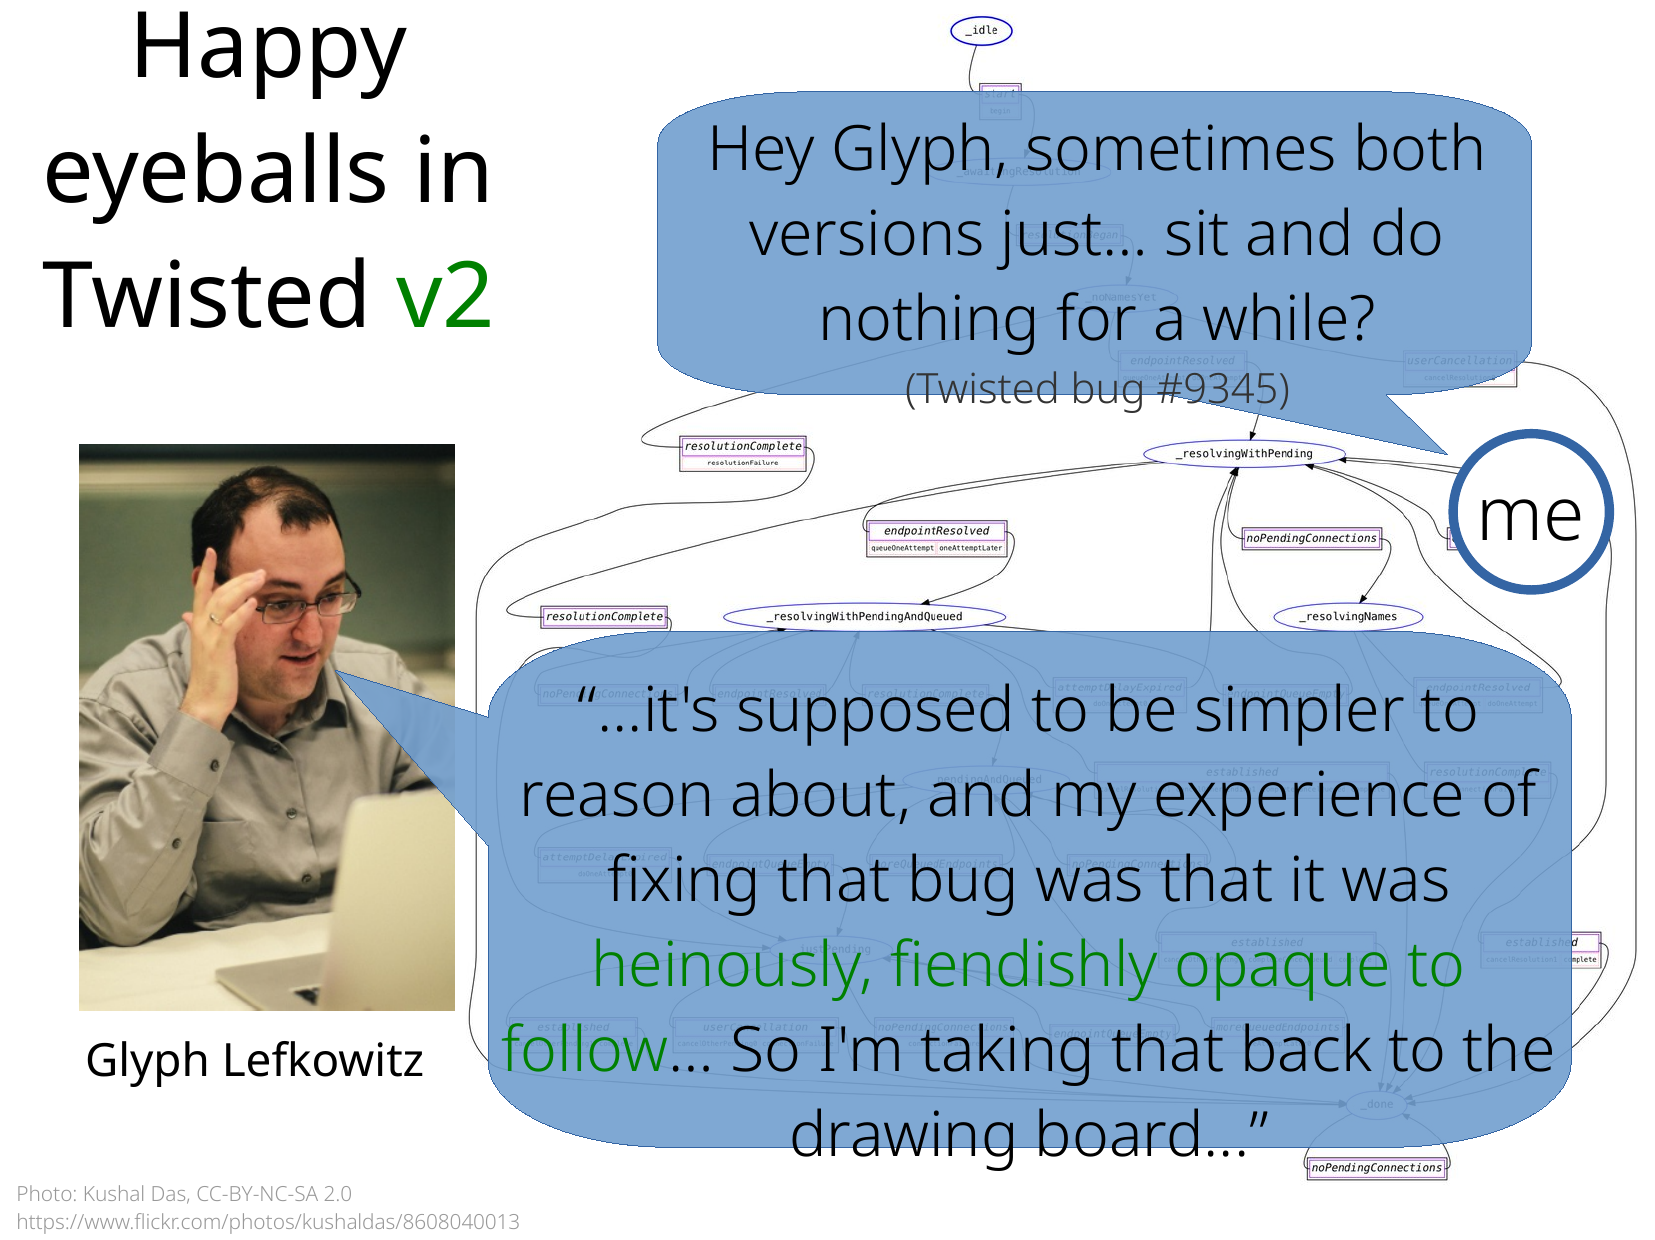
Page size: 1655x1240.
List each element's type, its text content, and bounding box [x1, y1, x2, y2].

text_box [657, 122, 670, 365]
text_box “...it's supposed to be simpler to reason about, and my experience of fixing that bug was that it was heinously, fiendishly opaque to follow… So I'm taking that back to the drawing board...” [486, 657, 1572, 1177]
text_box Photo: Kushal Das, CC-BY-NC-SA 2.0 https://www.flickr.com/photos/kushaldas/8608040013 [1, 1171, 718, 1240]
text_box me [1453, 433, 1610, 590]
text_box [1525, 127, 1532, 359]
picture [466, 822, 486, 1020]
picture [466, 14, 1638, 1193]
text_box [335, 670, 486, 844]
text_box Hey Glyph, sometimes both versions just… sit and do nothing for a while? (Twisted bug #9345) [670, 96, 1525, 477]
picture [79, 516, 455, 1011]
text_box [539, 631, 1520, 657]
text_box Glyph Lefkowitz [70, 1020, 491, 1182]
text_box [745, 91, 1444, 96]
title Happy eyeballs in Twisted v2 [0, 0, 567, 516]
